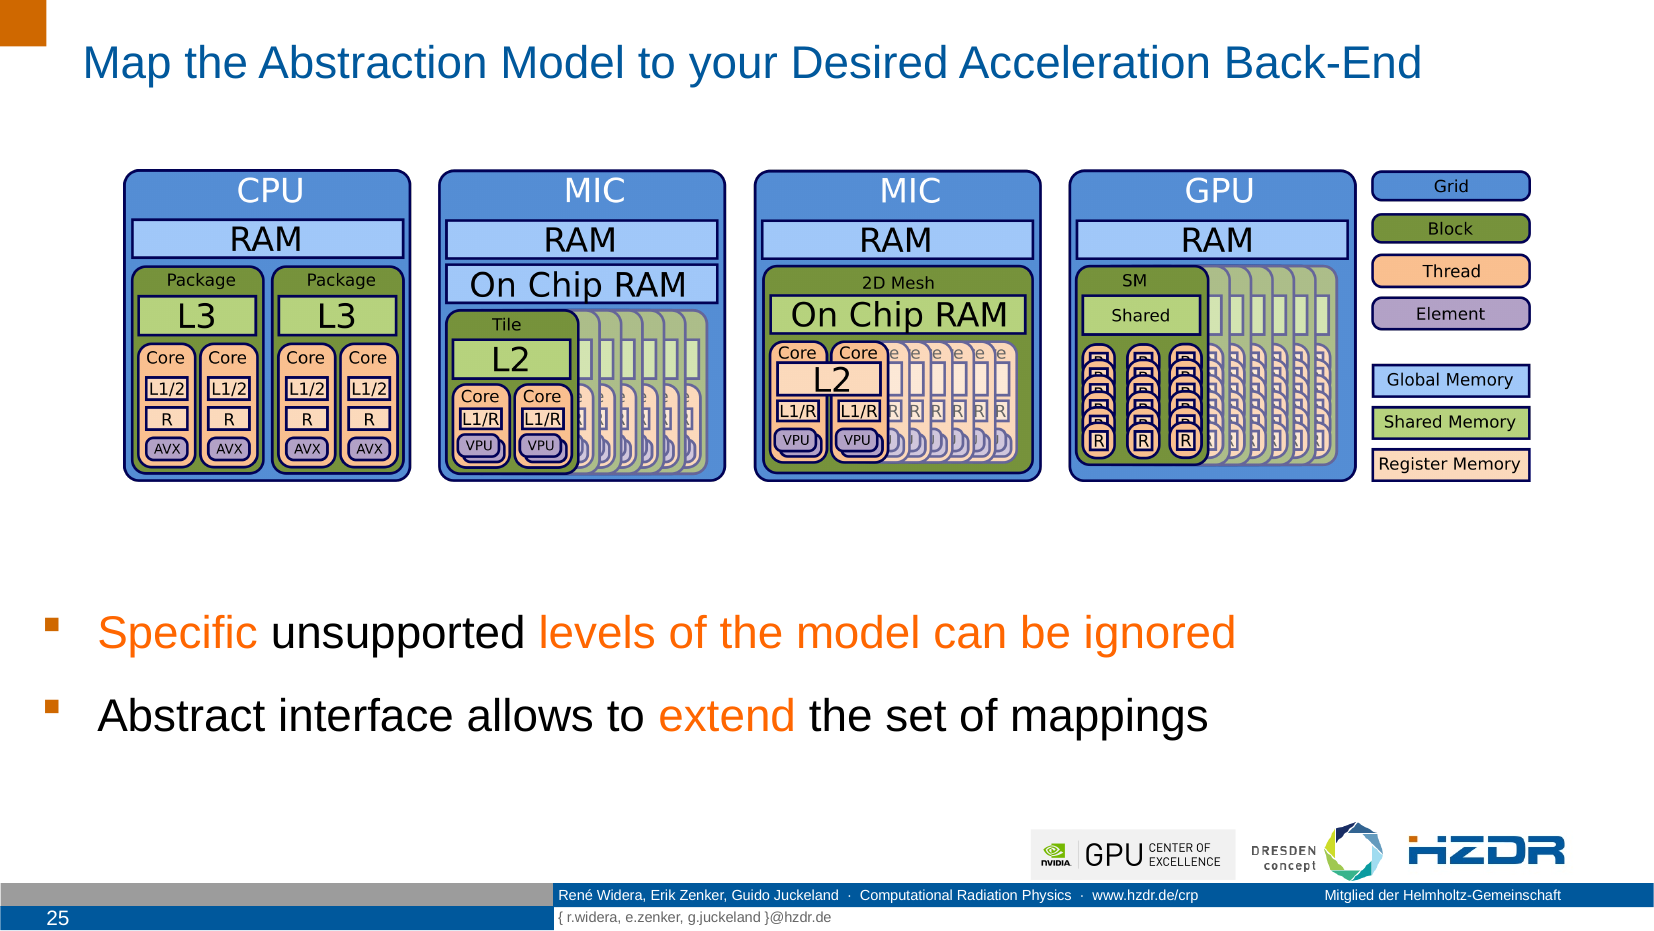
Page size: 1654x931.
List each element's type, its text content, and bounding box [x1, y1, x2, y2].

picture [1386, 819, 1582, 881]
title Map the Abstraction Model to your Desired Acceleration Back-End [82, 37, 1571, 105]
picture [123, 169, 1531, 482]
picture [1252, 822, 1383, 881]
text_box Specific unsupported levels of the model can be ignored Abstract interface allows to extend the set of mappings [21, 563, 1654, 753]
picture [1017, 815, 1249, 894]
